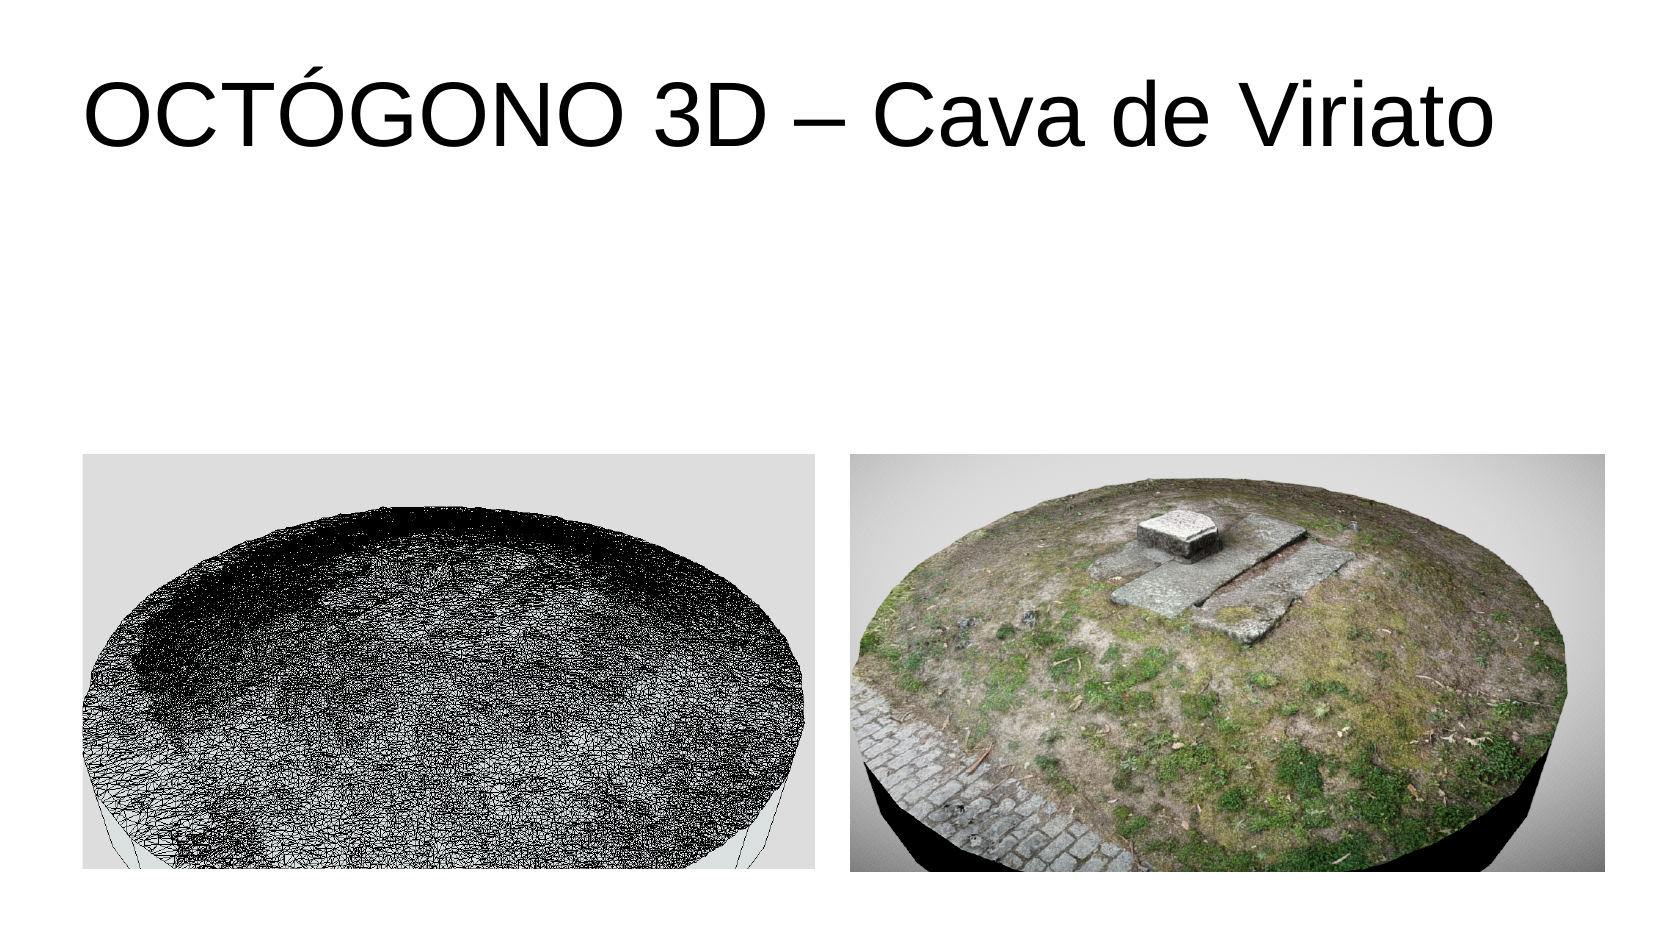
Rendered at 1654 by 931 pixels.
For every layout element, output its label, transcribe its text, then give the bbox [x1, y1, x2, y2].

picture [82, 454, 815, 869]
title OCTÓGONO 3D – Cava de Viriato [82, 37, 1571, 193]
picture [850, 454, 1605, 872]
